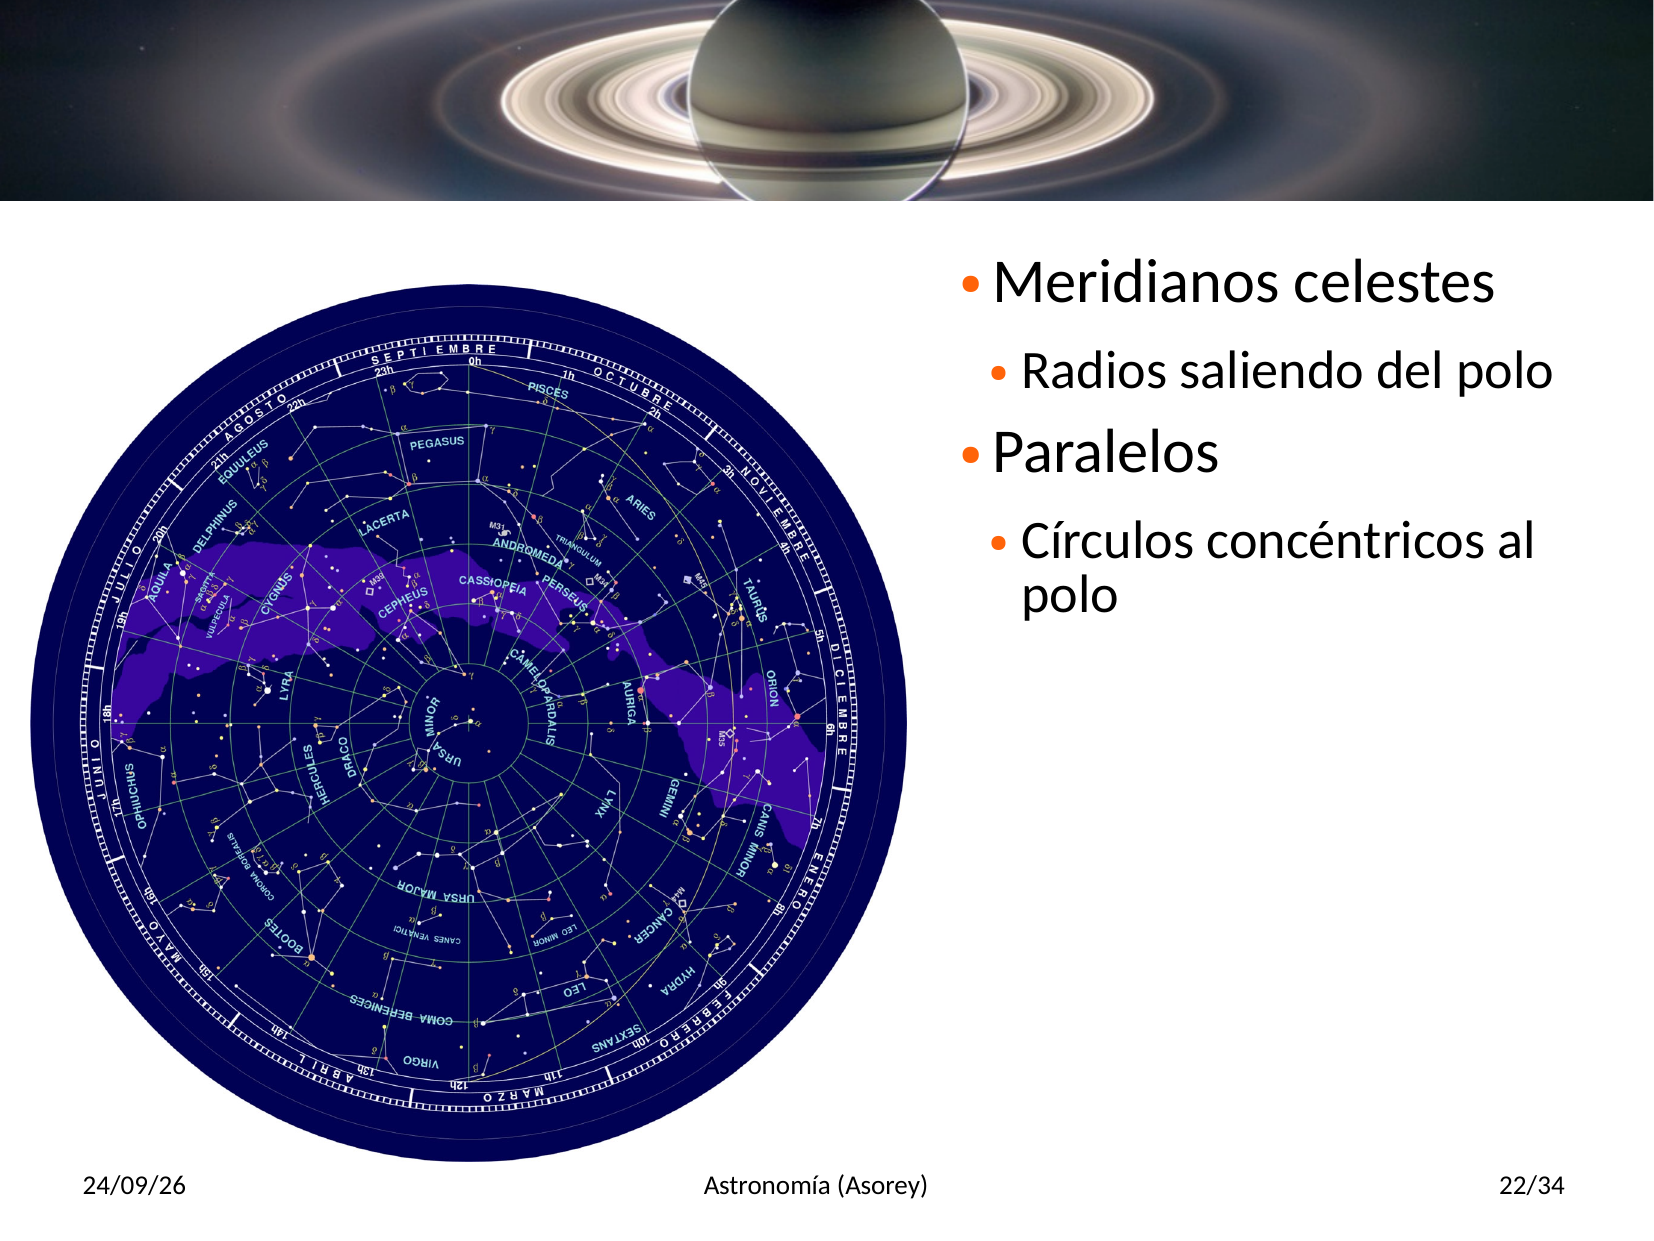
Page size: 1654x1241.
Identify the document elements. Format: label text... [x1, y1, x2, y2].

picture [30, 284, 907, 1162]
picture [0, 0, 1654, 201]
list Meridianos celestes Radios saliendo del polo Paralelos Círculos concéntricos al polo [930, 255, 1572, 1156]
